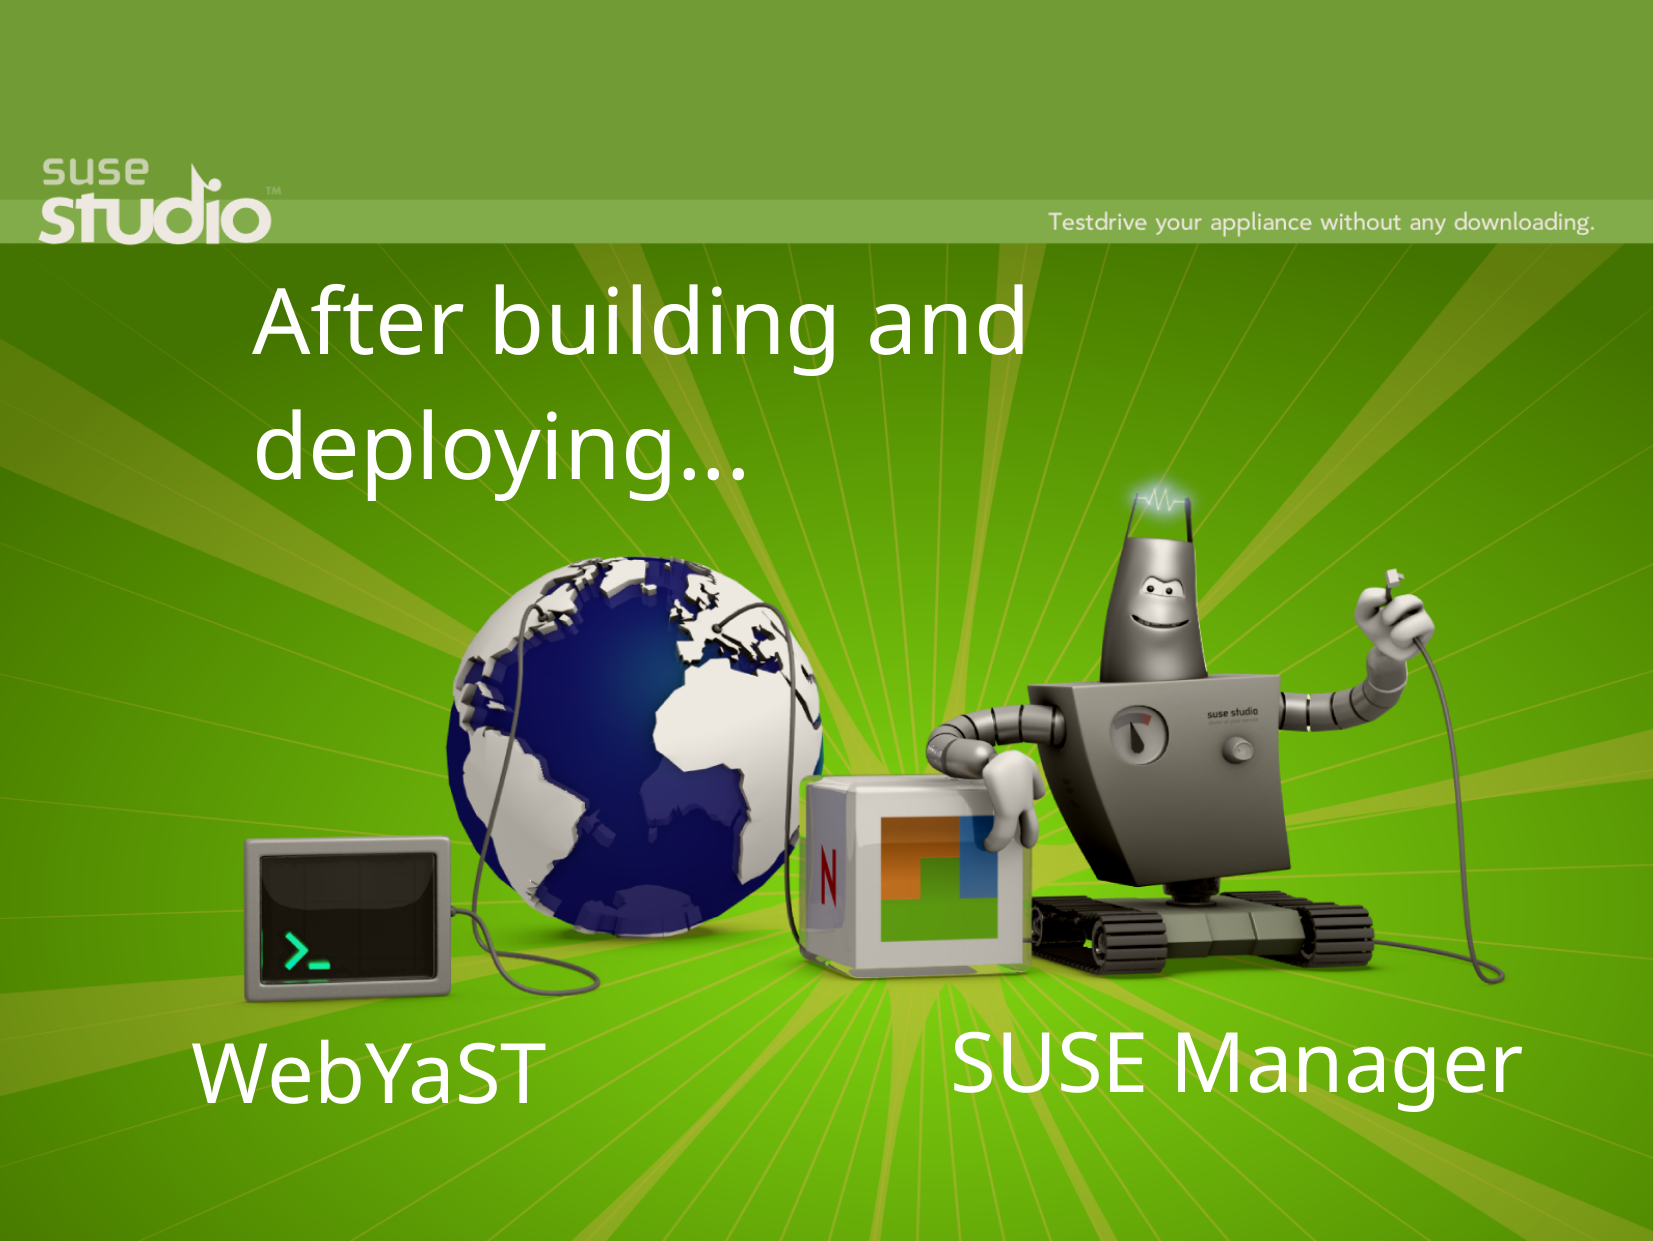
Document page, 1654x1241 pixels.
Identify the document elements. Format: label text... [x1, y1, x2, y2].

text_box WebYaST [149, 1006, 590, 1130]
text_box SUSE Manager [932, 995, 1543, 1139]
picture [0, 0, 1654, 1241]
text_box After building and deploying... [237, 248, 1417, 478]
